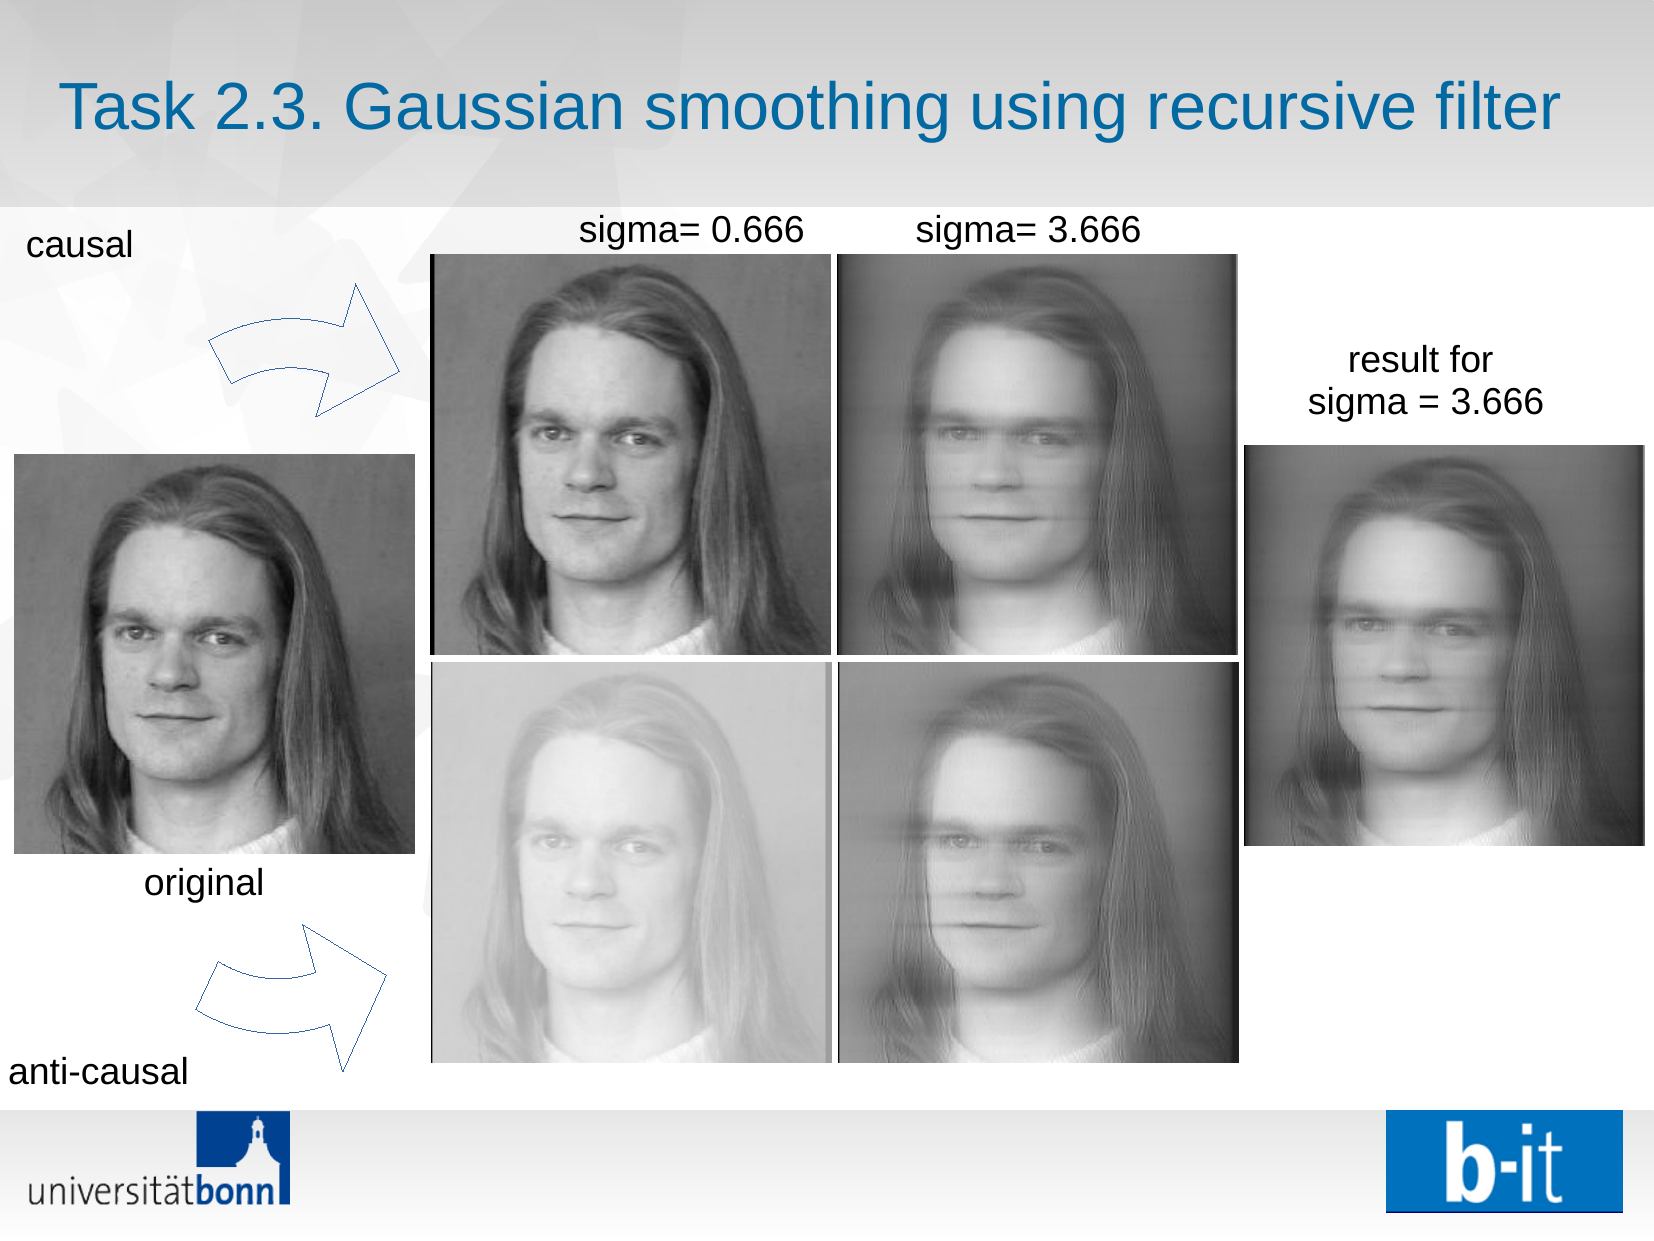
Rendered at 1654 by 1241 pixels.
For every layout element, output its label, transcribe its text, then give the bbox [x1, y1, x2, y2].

text_box Task 2.3. Gaussian smoothing using recursive filter [58, 29, 1595, 178]
picture [0, 0, 832, 1063]
text_box causal [11, 216, 149, 274]
picture [28, 1087, 290, 1229]
text_box result for sigma = 3.666 [1293, 330, 1560, 430]
picture [1386, 1110, 1623, 1213]
text_box sigma= 3.666 [900, 200, 1157, 254]
text_box original [129, 855, 280, 911]
text_box sigma= 0.666 [564, 200, 820, 254]
picture [838, 662, 1239, 1063]
picture [1244, 445, 1645, 846]
picture [837, 254, 1238, 655]
text_box anti-causal [0, 1043, 204, 1100]
